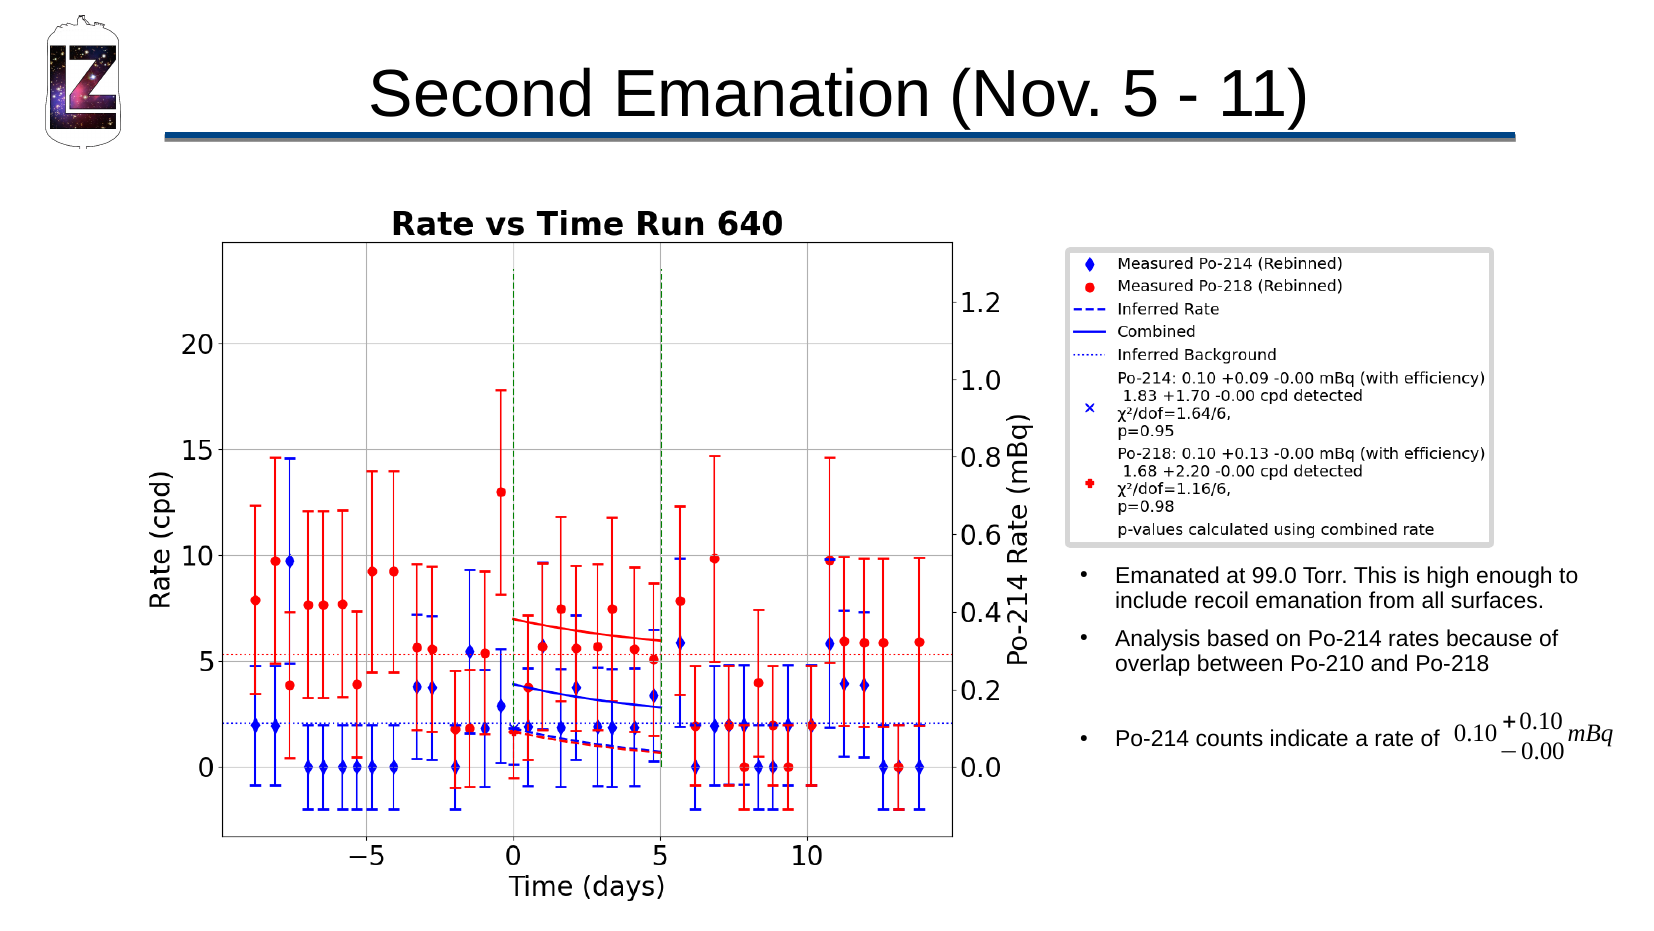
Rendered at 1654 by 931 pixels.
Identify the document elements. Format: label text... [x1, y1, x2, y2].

picture [15, 15, 1566, 921]
text_box Emanated at 99.0 Torr. This is high enough to include recoil emanation from all surfaces. Analysis based on Po-214 rates because of overlap between Po-210 and Po-218 Po-214 counts indicate a rate of [1065, 555, 1621, 759]
chart [1447, 708, 1621, 766]
title Second Emanation (Nov. 5 - 11) [165, 37, 1516, 151]
